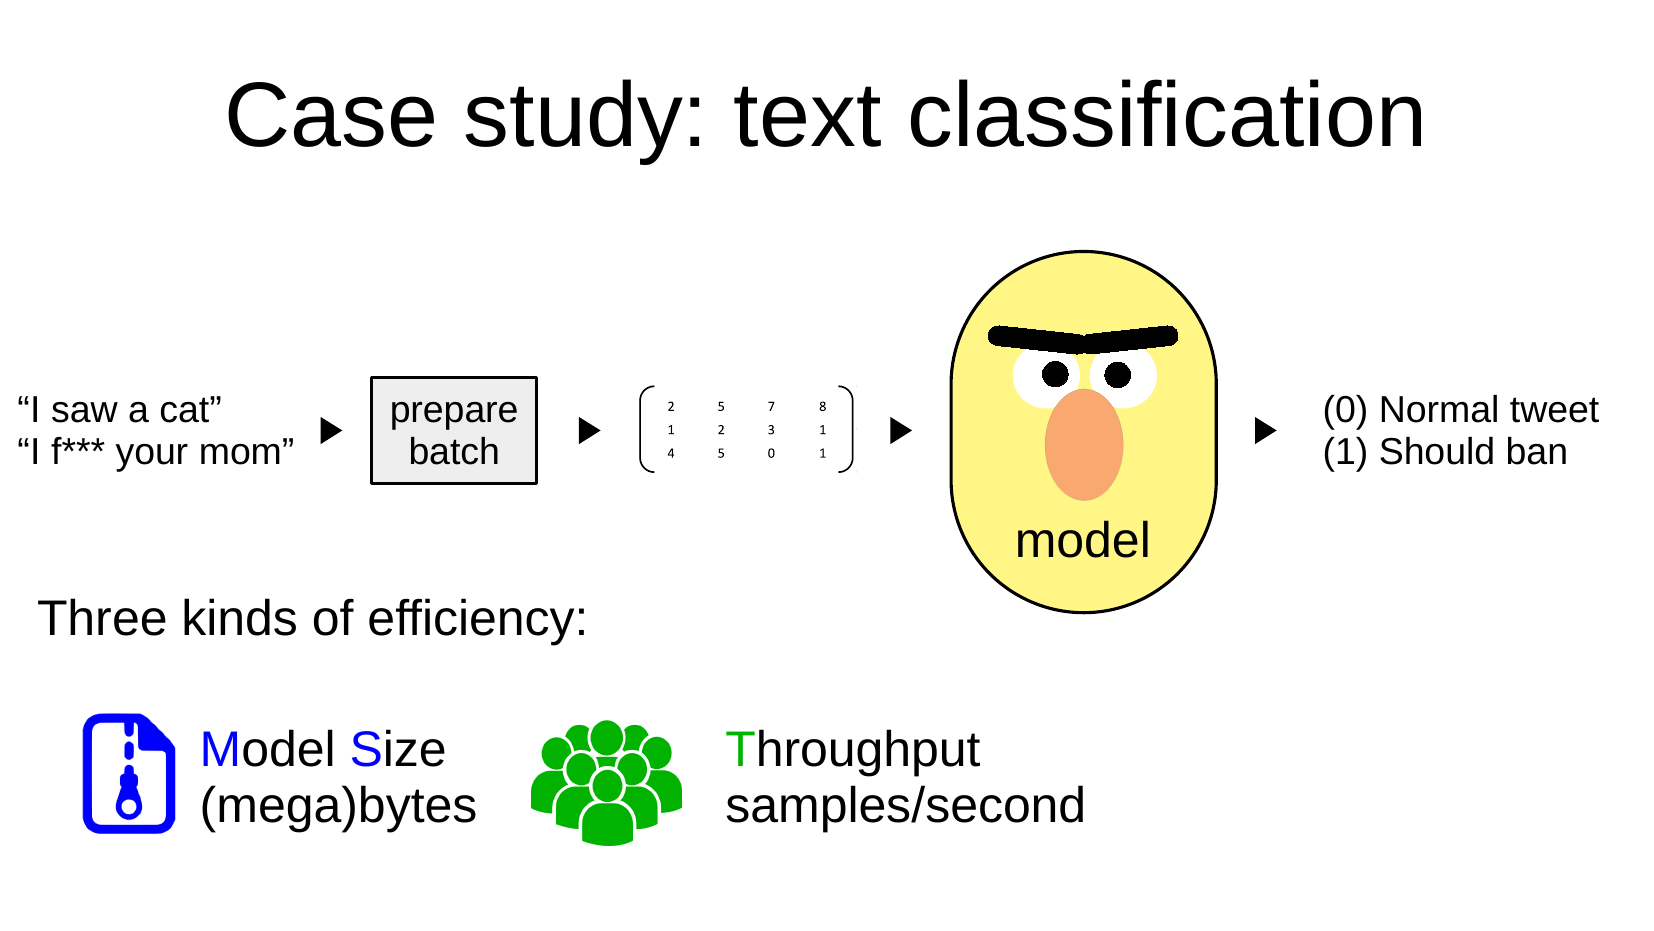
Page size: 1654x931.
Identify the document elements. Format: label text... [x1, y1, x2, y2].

text_box “I saw a cat” “I f*** your mom” [2, 381, 436, 522]
text_box [1021, 597, 1147, 613]
text_box Three kinds of efficiency: [22, 583, 661, 682]
text_box model [954, 504, 1211, 597]
text_box Throughput samples/second [710, 714, 1124, 897]
title Case study: text classification [82, 37, 1571, 193]
picture [596, 352, 912, 509]
picture [531, 701, 682, 865]
picture [68, 713, 189, 834]
text_box prepare batch [371, 377, 537, 484]
text_box (0) Normal tweet (1) Should ban [1307, 381, 1654, 522]
text_box Model Size (mega)bytes [184, 714, 519, 841]
text_box [951, 251, 1217, 518]
